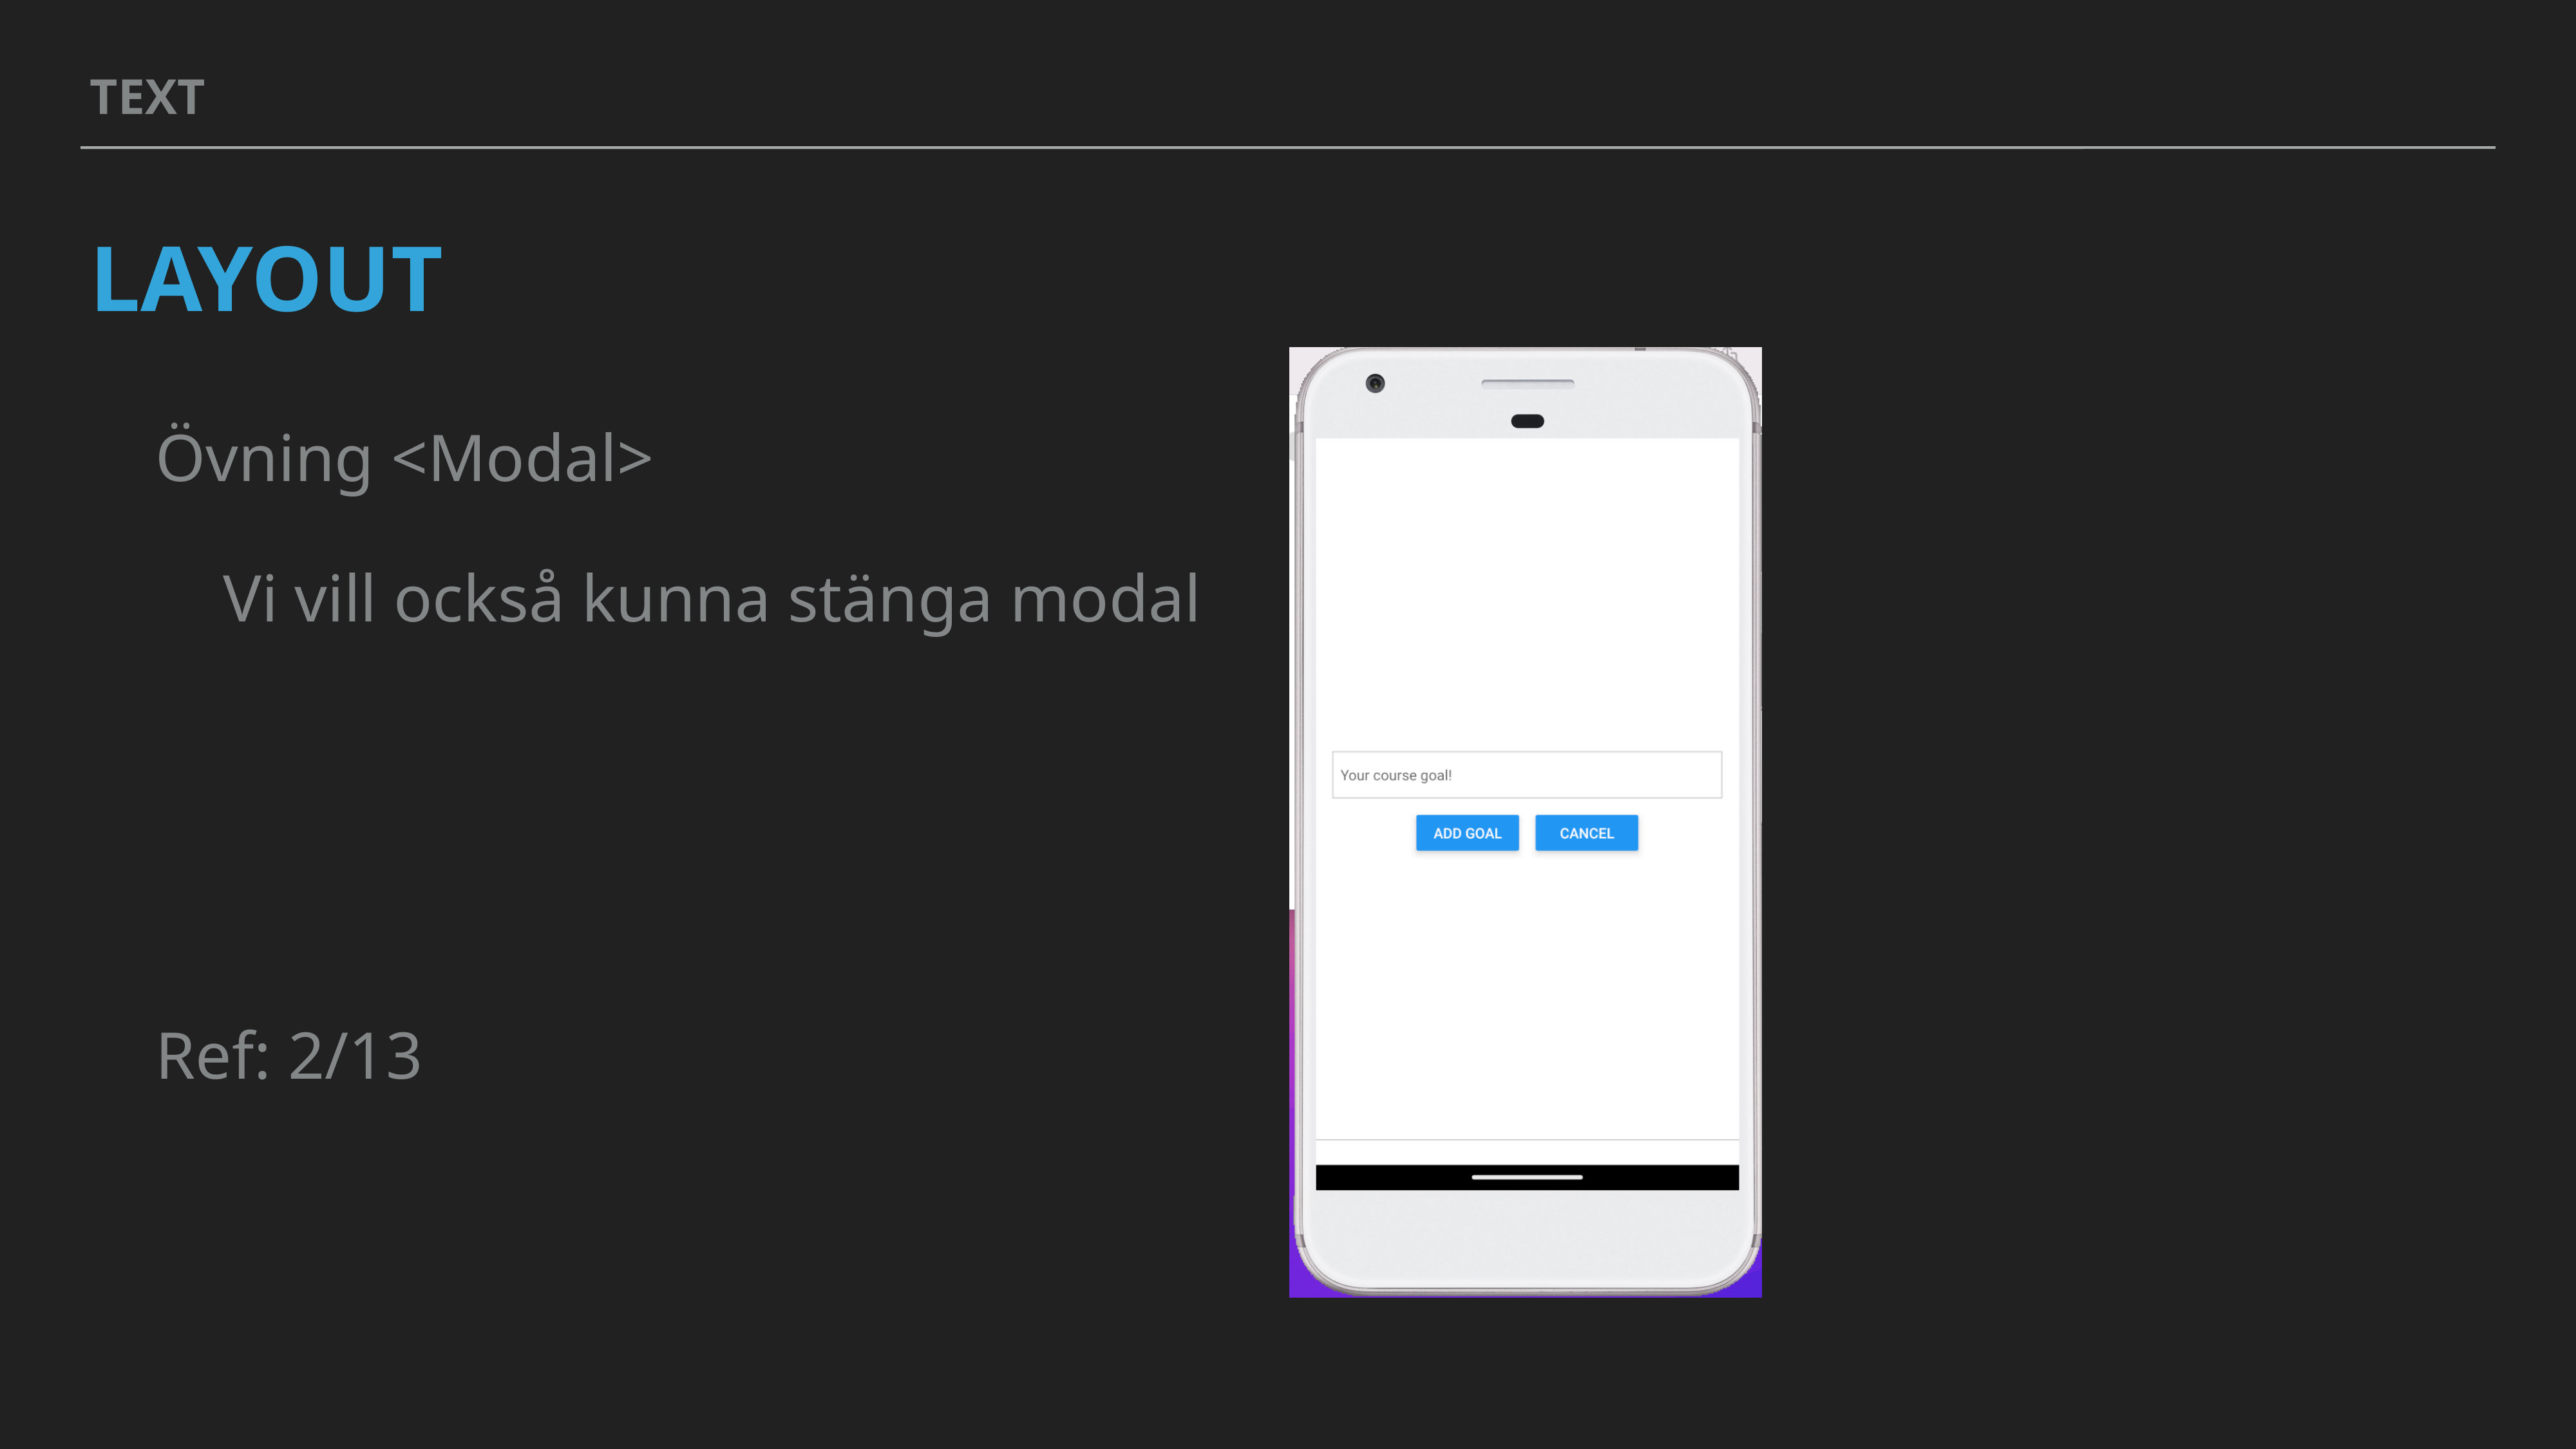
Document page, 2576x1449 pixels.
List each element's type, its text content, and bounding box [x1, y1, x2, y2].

picture [1289, 347, 1762, 1298]
text_box Övning <Modal> Vi vill också kunna stänga modal Ref: 2/13 [80, 408, 2496, 1315]
text_box Layout [80, 228, 2496, 336]
